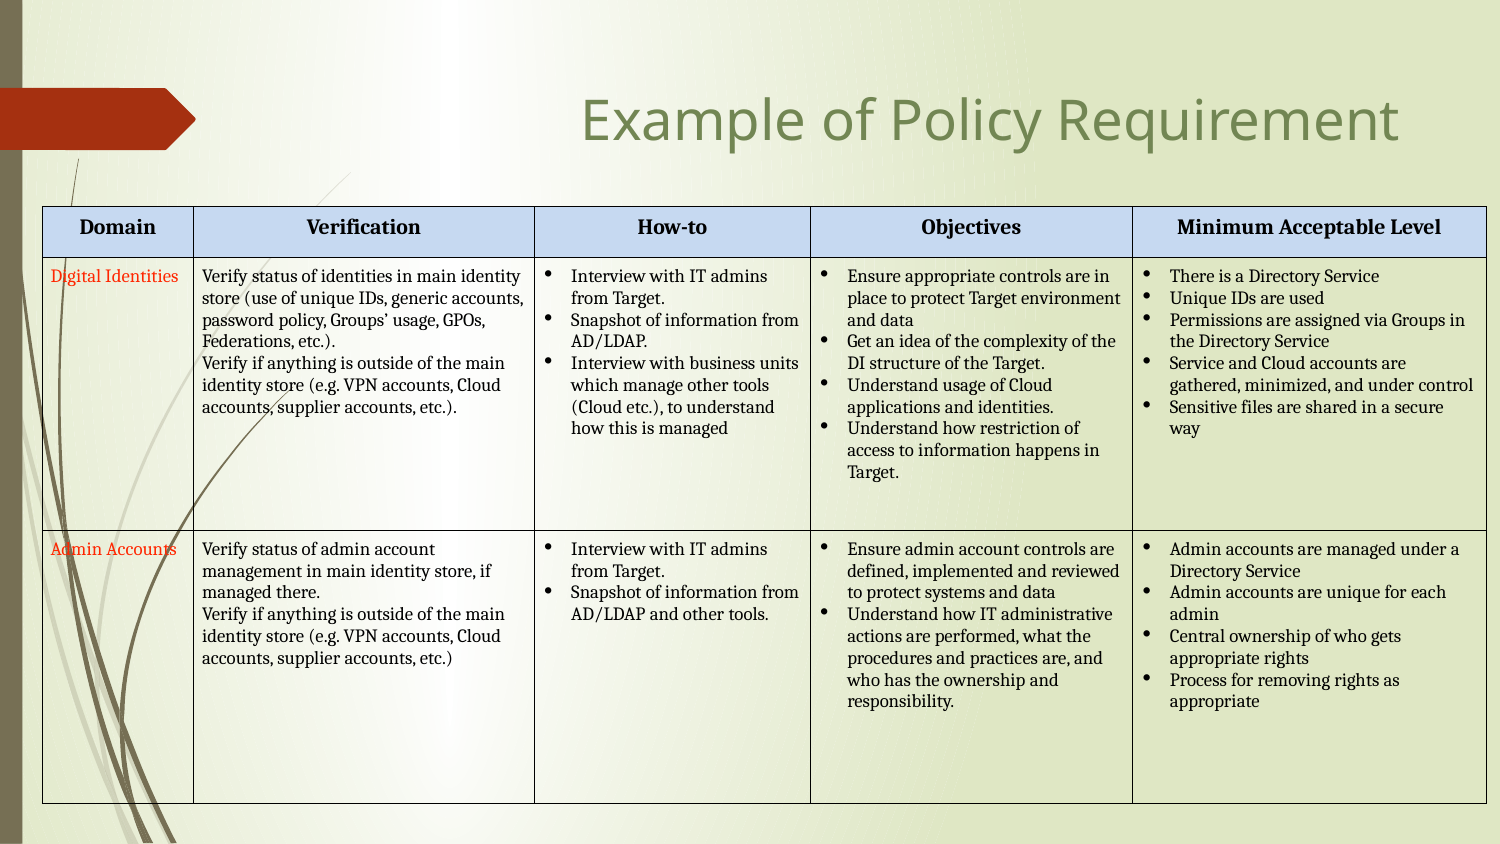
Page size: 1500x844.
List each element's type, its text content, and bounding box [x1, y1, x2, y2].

table_cell There is a Directory Service Unique IDs are used Permissions are assigned via Groups in the Directory Service Service and Cloud accounts are gathered, minimized, and under control Sensitive files are shared in a secure way [1133, 258, 1486, 530]
table_cell Digital Identities [43, 258, 193, 530]
table_cell Interview with IT admins from Target. Snapshot of information from AD/LDAP and other tools. [535, 531, 810, 803]
table_cell Ensure appropriate controls are in place to protect Target environment and data Get an idea of the complexity of the DI structure of the Target. Understand usage of Cloud applications and identities. Understand how restriction of access to information happens in Target. [811, 258, 1132, 530]
table_header Minimum Acceptable Level [1133, 207, 1486, 257]
table_cell Admin Accounts [43, 531, 193, 803]
table_header How-to [535, 207, 810, 257]
table_cell Admin accounts are managed under a Directory Service Admin accounts are unique for each admin Central ownership of who gets appropriate rights Process for removing rights as appropriate [1133, 531, 1486, 803]
table_header Verification [194, 207, 534, 257]
table_cell Verify status of admin account management in main identity store, if managed there. Verify if anything is outside of the main identity store (e.g. VPN accounts, Cloud accounts, supplier accounts, etc.) [194, 531, 534, 803]
table_cell Interview with IT admins from Target. Snapshot of information from AD/LDAP. Interview with business units which manage other tools (Cloud etc.), to understand how this is managed [535, 258, 810, 530]
table_header Domain [43, 207, 193, 257]
table_header Objectives [811, 207, 1132, 257]
table_cell Verify status of identities in main identity store (use of unique IDs, generic accounts, password policy, Groups’ usage, GPOs, Federations, etc.). Verify if anything is outside of the main identity store (e.g. VPN accounts, Cloud accounts, supplier accounts, etc.). [194, 258, 534, 530]
title Example of Policy Requirement [319, 76, 1416, 206]
table_cell Ensure admin account controls are defined, implemented and reviewed to protect systems and data Understand how IT administrative actions are performed, what the procedures and practices are, and who has the ownership and responsibility. [811, 531, 1132, 803]
